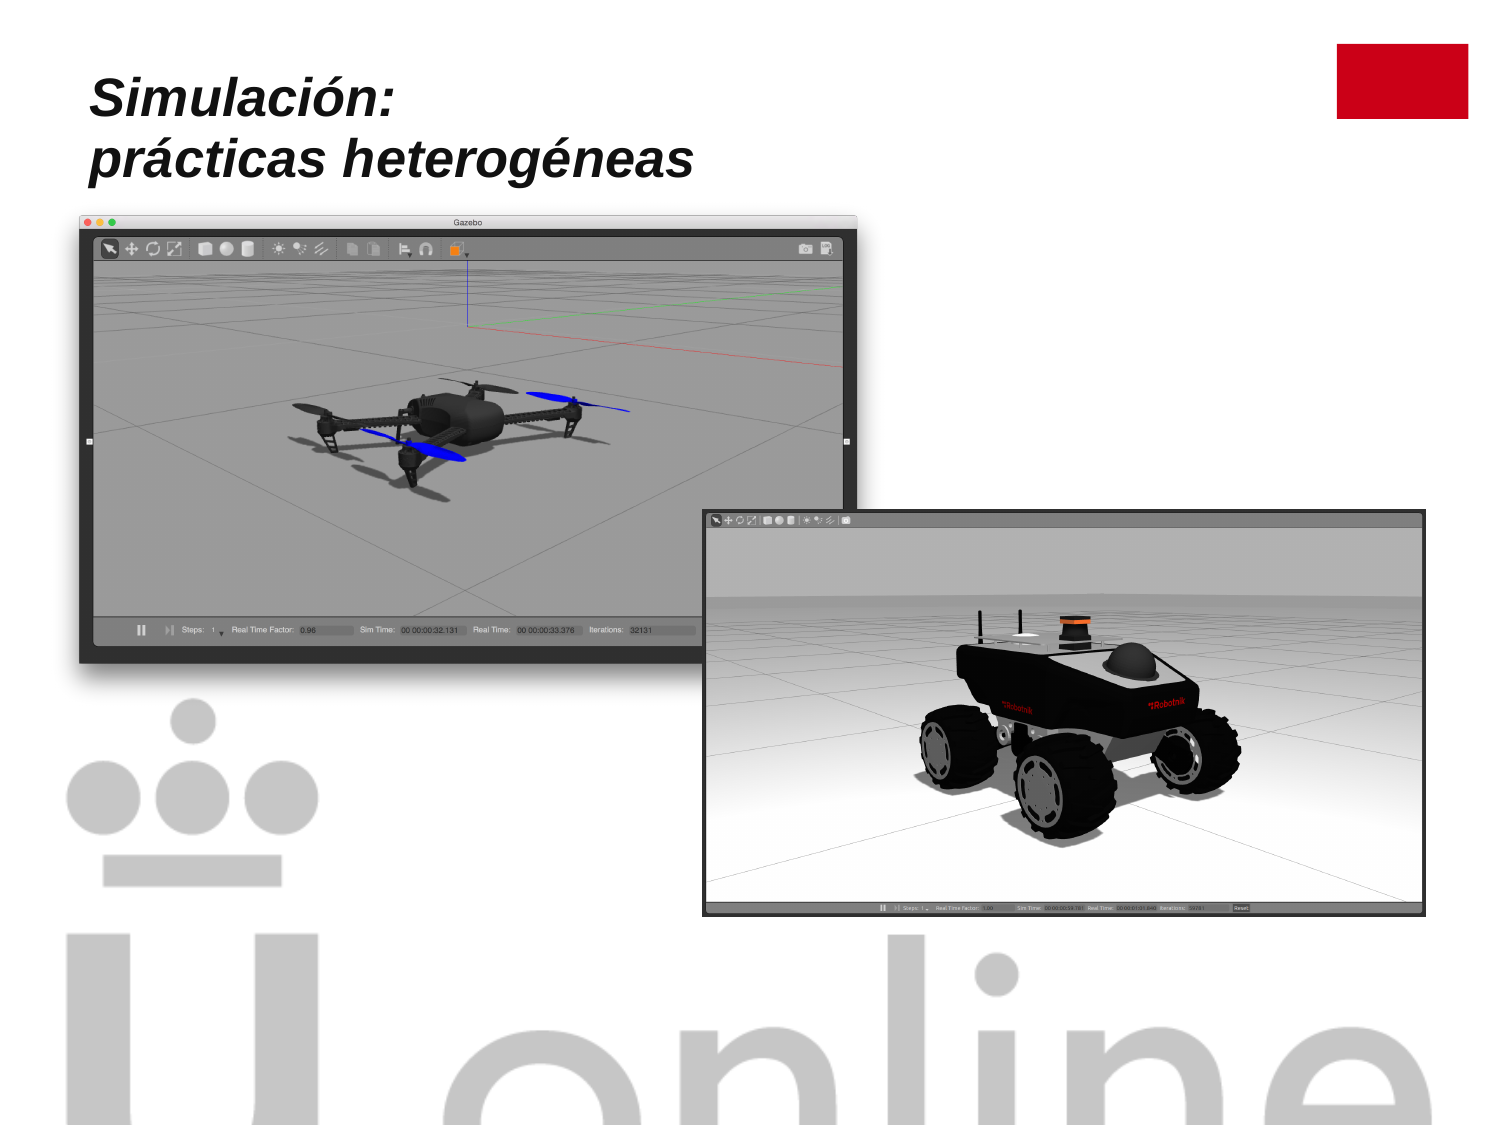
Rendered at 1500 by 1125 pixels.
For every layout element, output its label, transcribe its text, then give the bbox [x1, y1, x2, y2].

picture [45, 196, 1446, 1125]
text_box Simulación: prácticas heterogéneas [75, 60, 736, 182]
